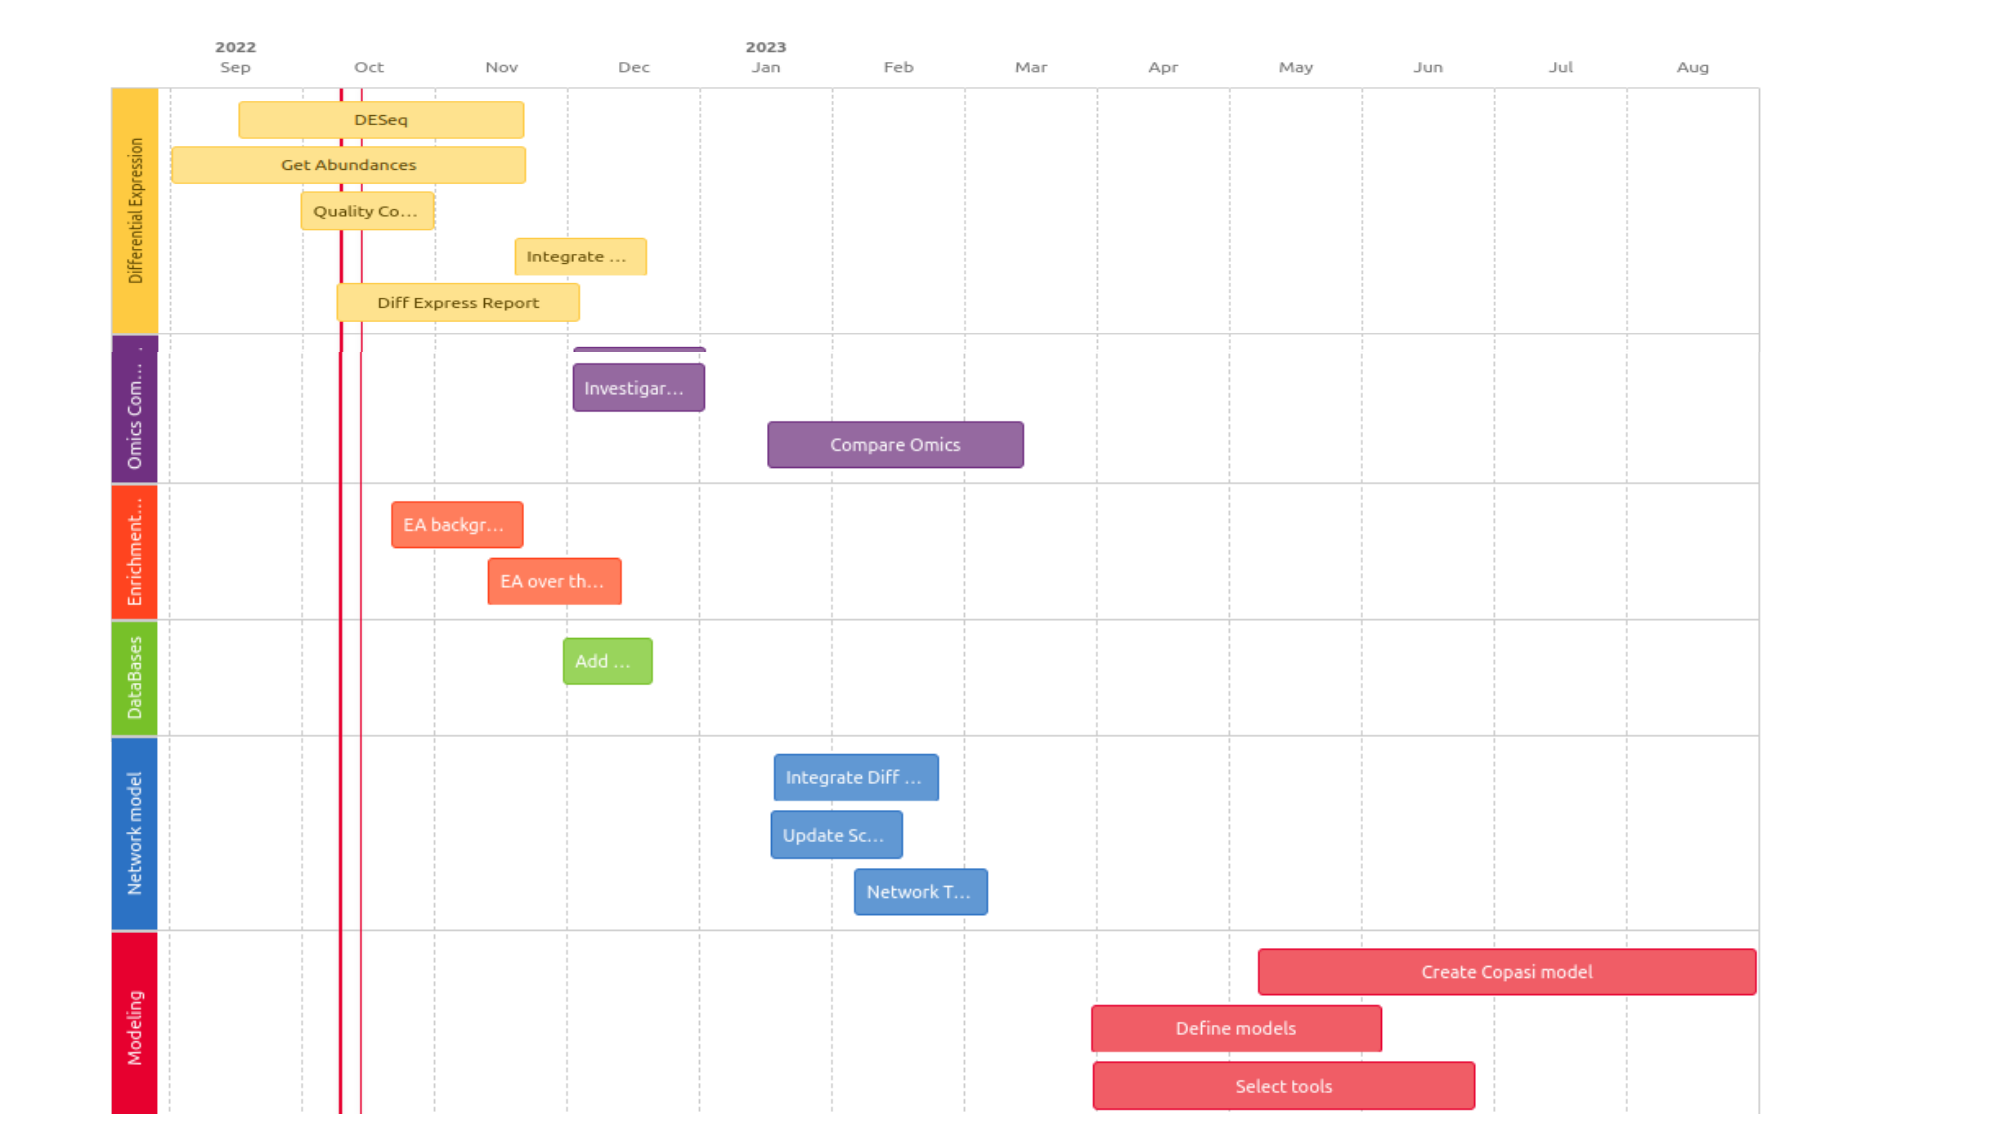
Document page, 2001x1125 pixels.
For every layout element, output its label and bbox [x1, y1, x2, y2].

picture [103, 23, 1778, 1114]
